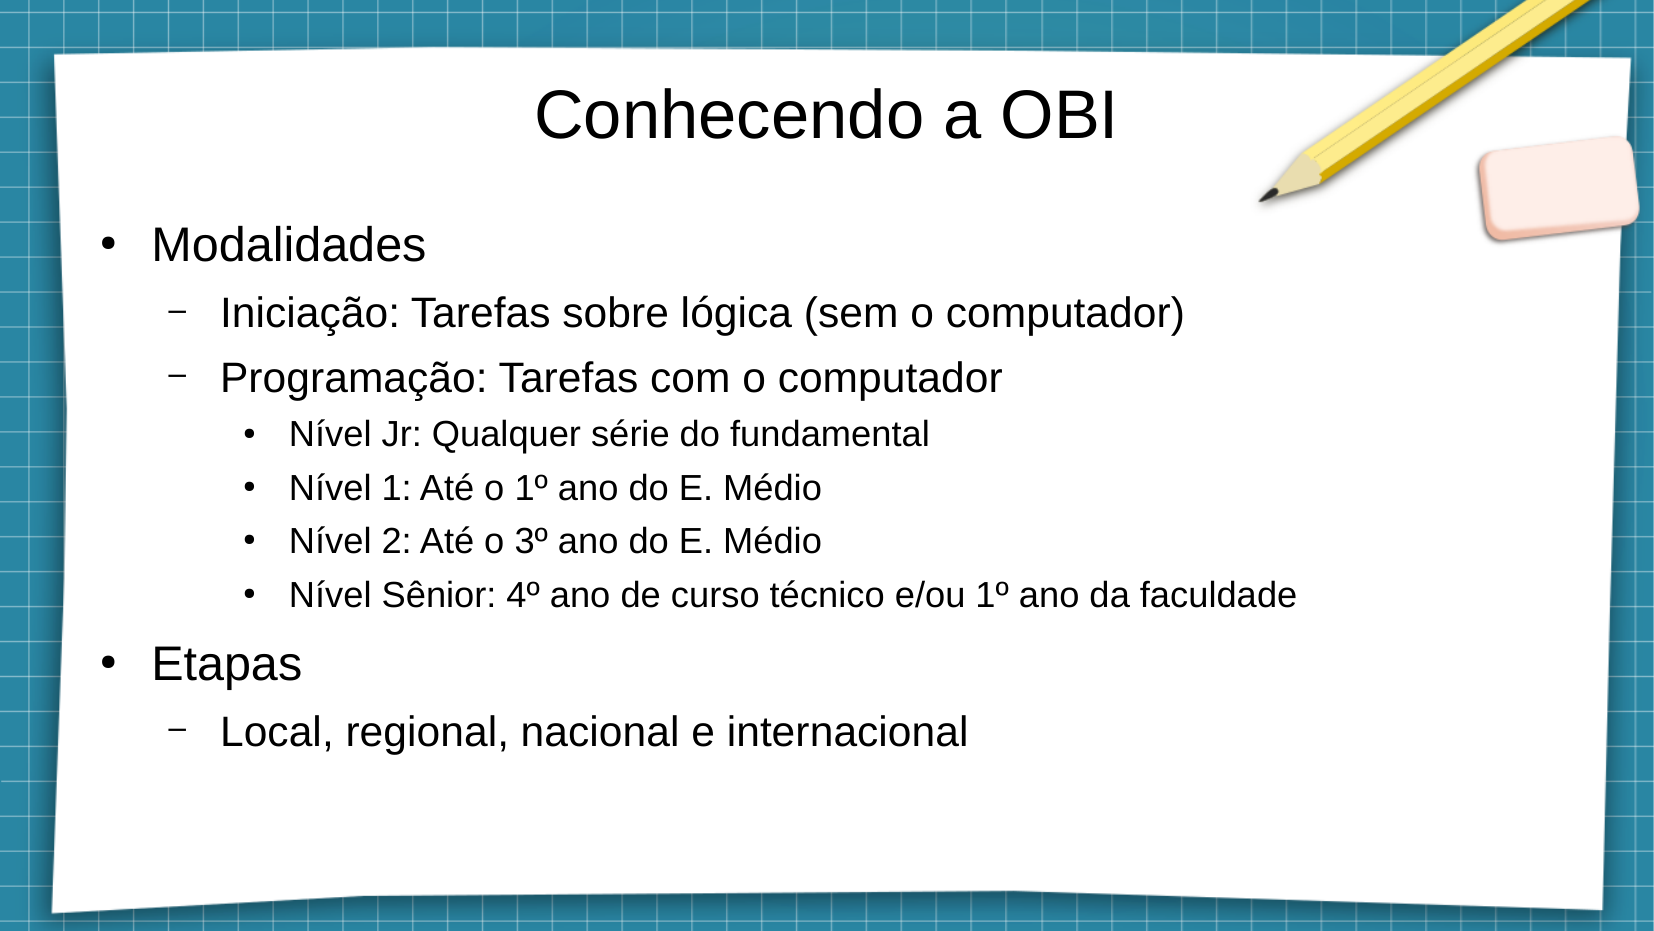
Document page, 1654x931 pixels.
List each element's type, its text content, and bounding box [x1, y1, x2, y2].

picture [0, 0, 1654, 931]
list Modalidades Iniciação: Tarefas sobre lógica (sem o computador) Programação: Tarefas com o computador Nível Jr: Qualquer série do fundamental Nível 1: Até o 1º ano do E. Médio Nível 2: Até o 3º ano do E. Médio Nível Sênior: 4º ano de curso técnico e/ou 1º ano da faculdade Etapas Local, regional, nacional e internacional [82, 217, 1571, 758]
title Conhecendo a OBI [82, 37, 1571, 193]
